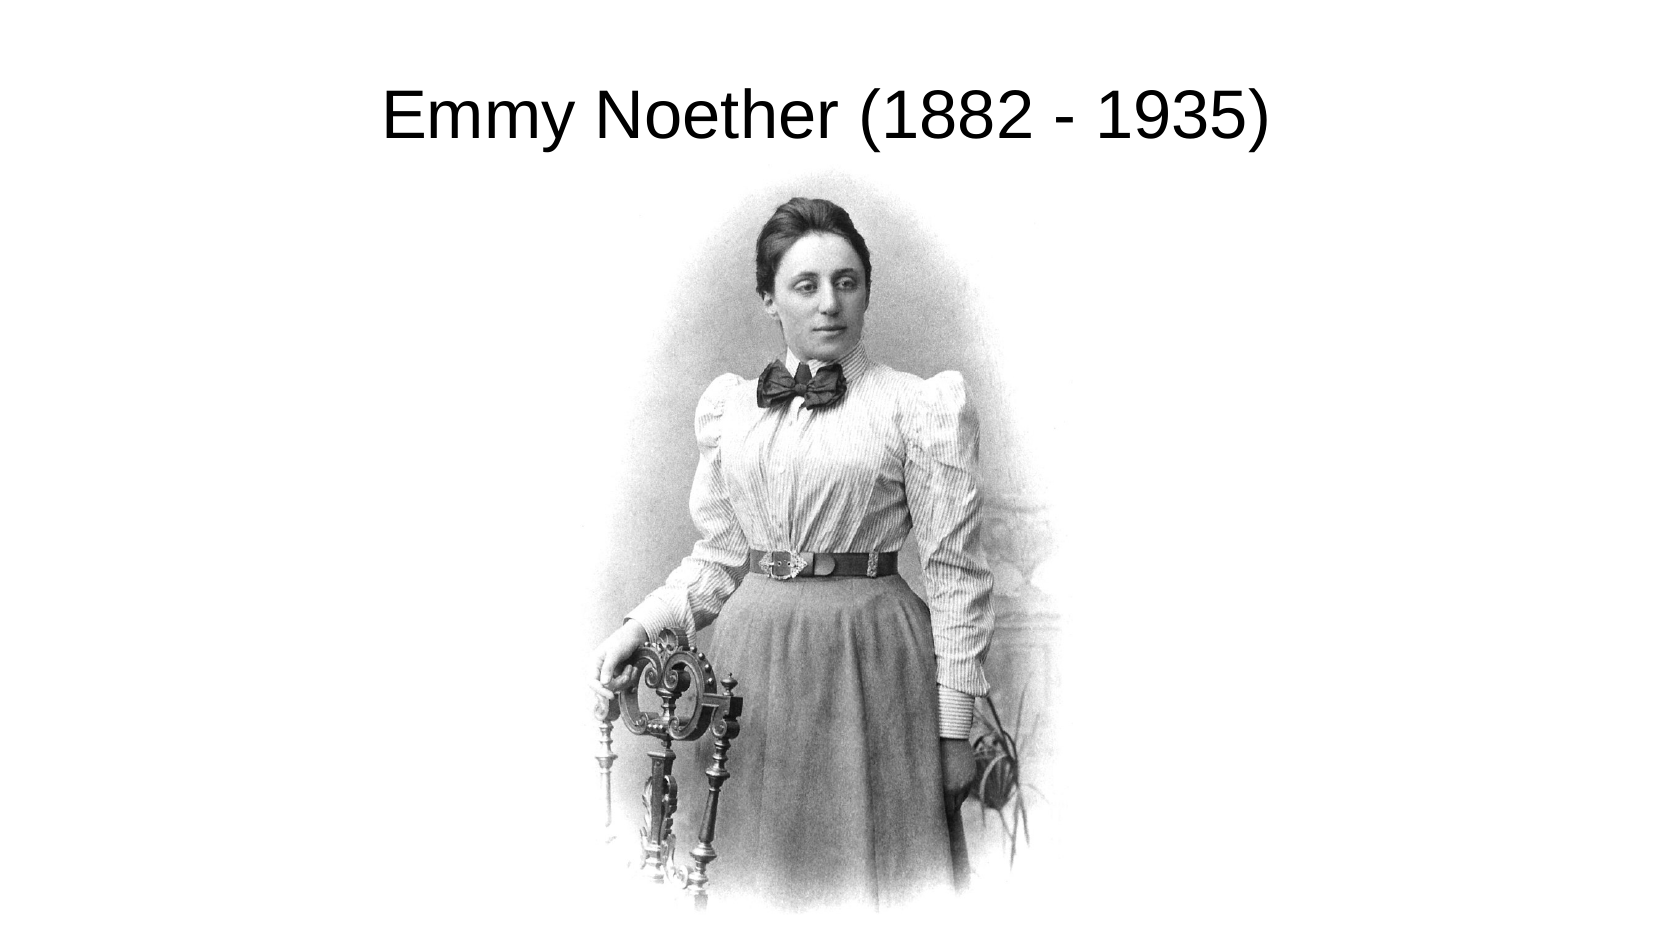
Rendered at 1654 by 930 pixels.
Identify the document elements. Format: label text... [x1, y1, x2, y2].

picture [580, 164, 1073, 915]
title Emmy Noether (1882 - 1935) [82, 36, 1571, 193]
